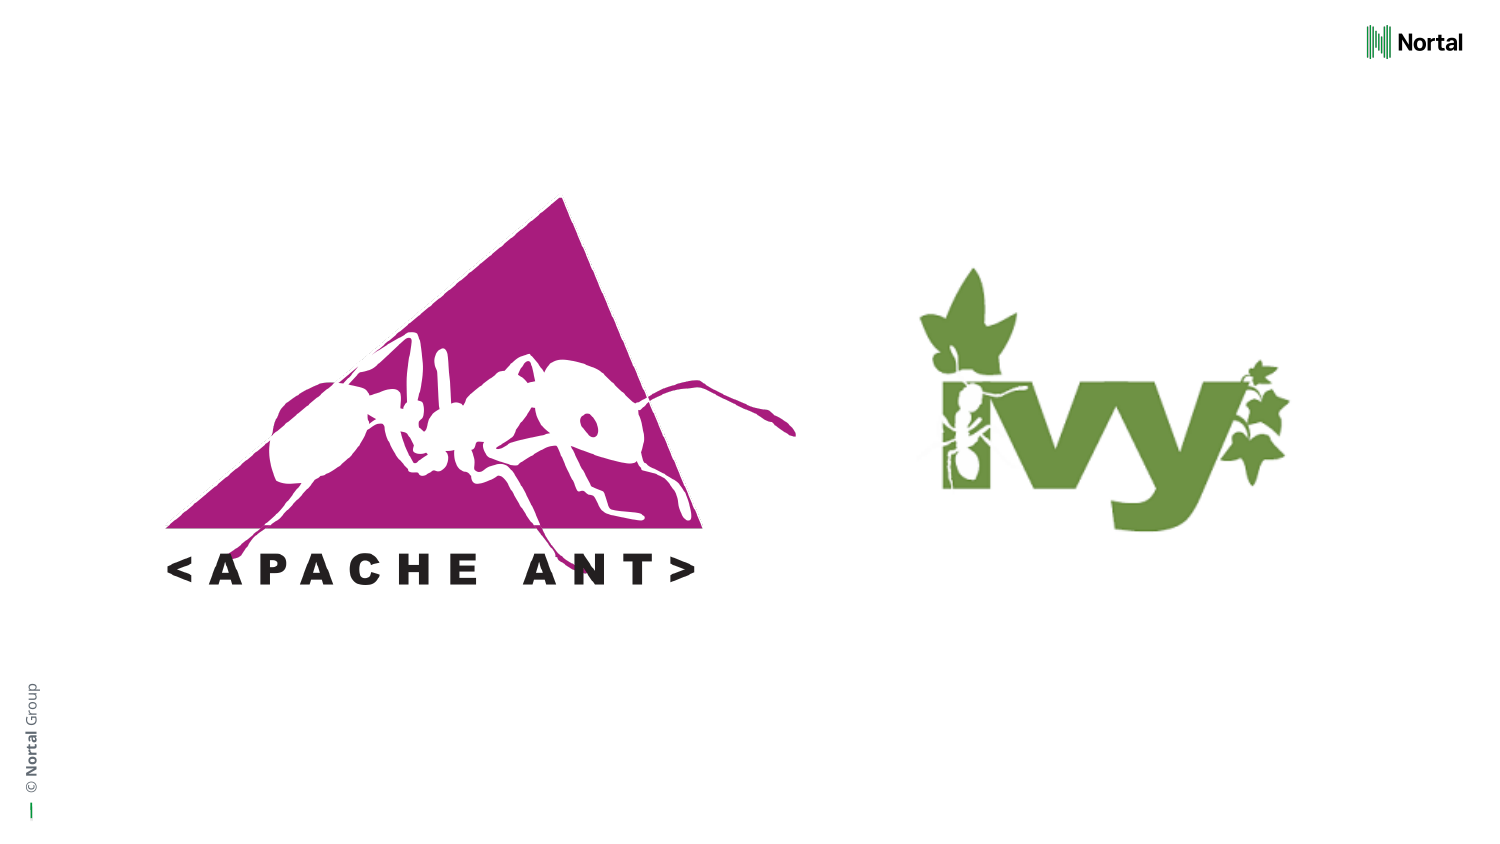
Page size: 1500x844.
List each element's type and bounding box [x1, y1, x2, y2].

picture [165, 194, 796, 586]
picture [895, 236, 1321, 556]
